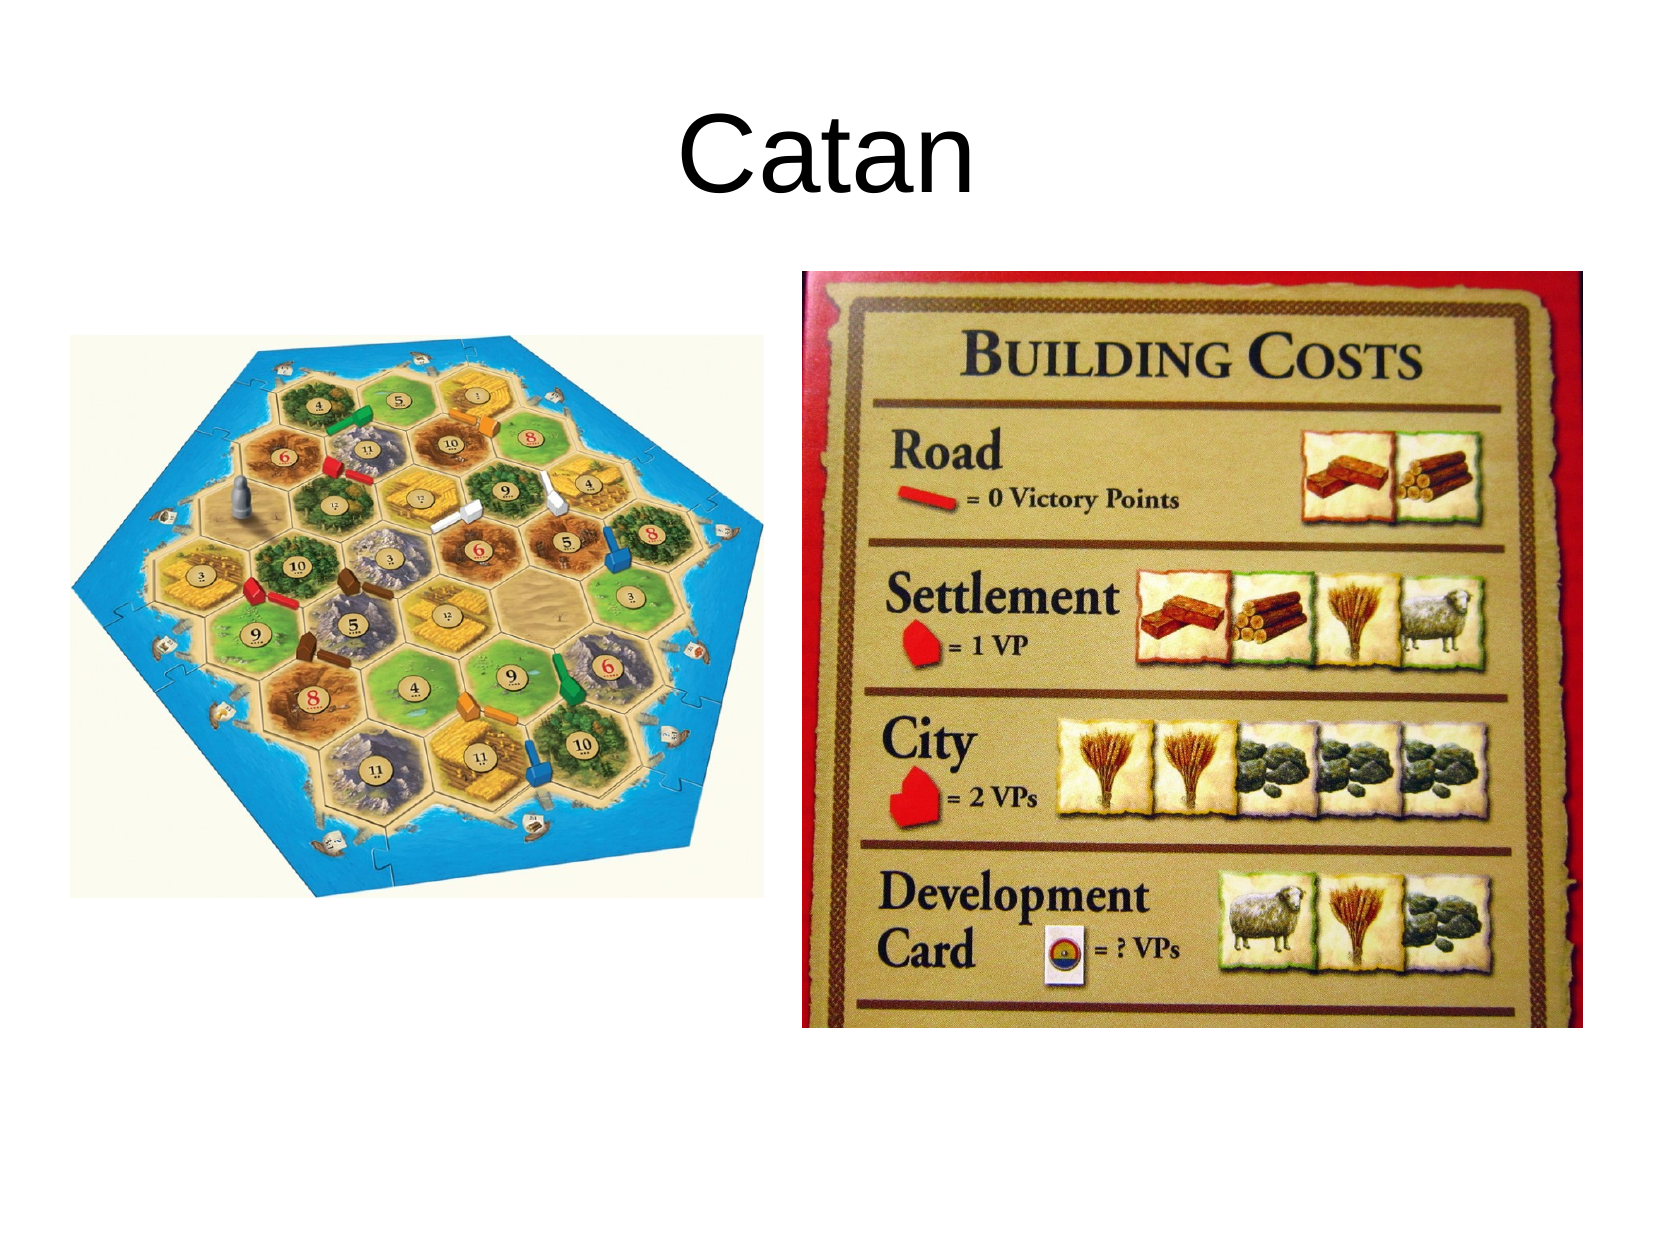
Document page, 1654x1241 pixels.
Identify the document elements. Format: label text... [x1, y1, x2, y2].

picture [70, 335, 764, 898]
title Catan [82, 49, 1571, 257]
picture [802, 271, 1583, 1028]
